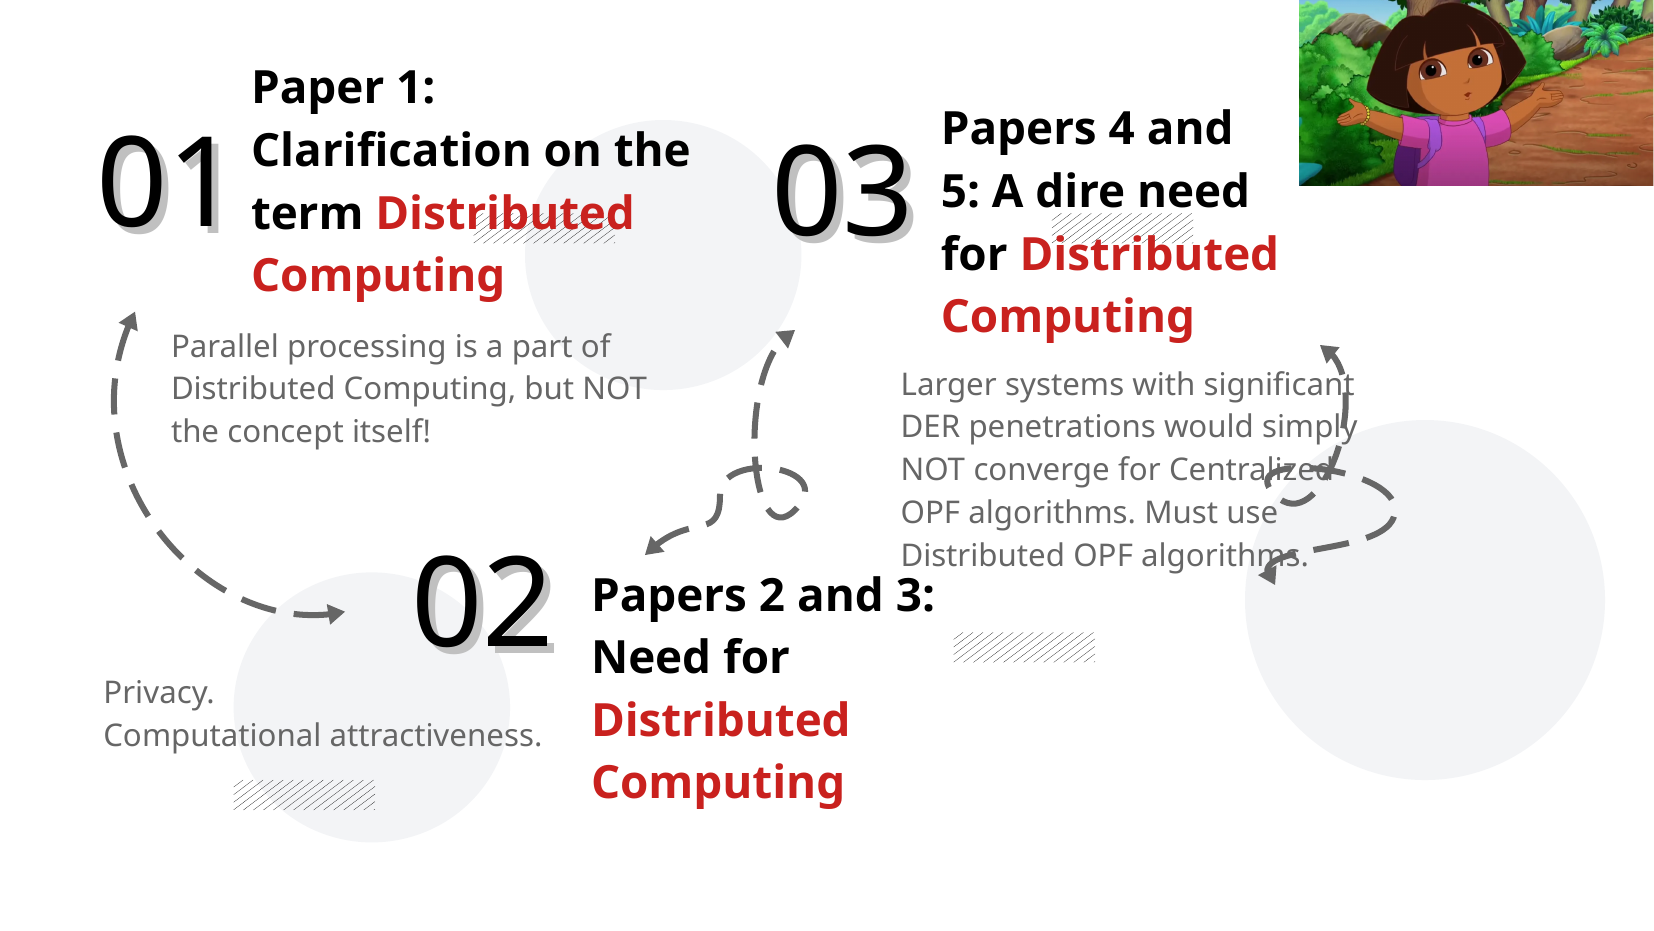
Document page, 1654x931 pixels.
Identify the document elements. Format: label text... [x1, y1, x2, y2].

text_box Papers 4 and 5: A dire need for Distributed Computing [926, 88, 1300, 542]
text_box Privacy. Computational attractiveness. [88, 662, 614, 849]
text_box Parallel processing is a part of Distributed Computing, but NOT the concept itself! [156, 316, 682, 502]
text_box 03 [756, 94, 937, 281]
text_box Papers 2 and 3: Need for Distributed Computing [576, 554, 975, 820]
text_box 01 [81, 85, 262, 271]
text_box 02 [396, 505, 577, 691]
picture [1299, 0, 1654, 186]
text_box Larger systems with significant DER penetrations would simply NOT converge for Centralized OPF algorithms. Must use Distributed OPF algorithms. [885, 354, 1411, 583]
text_box Paper 1: Clarification on the term Distributed Computing [236, 47, 714, 313]
